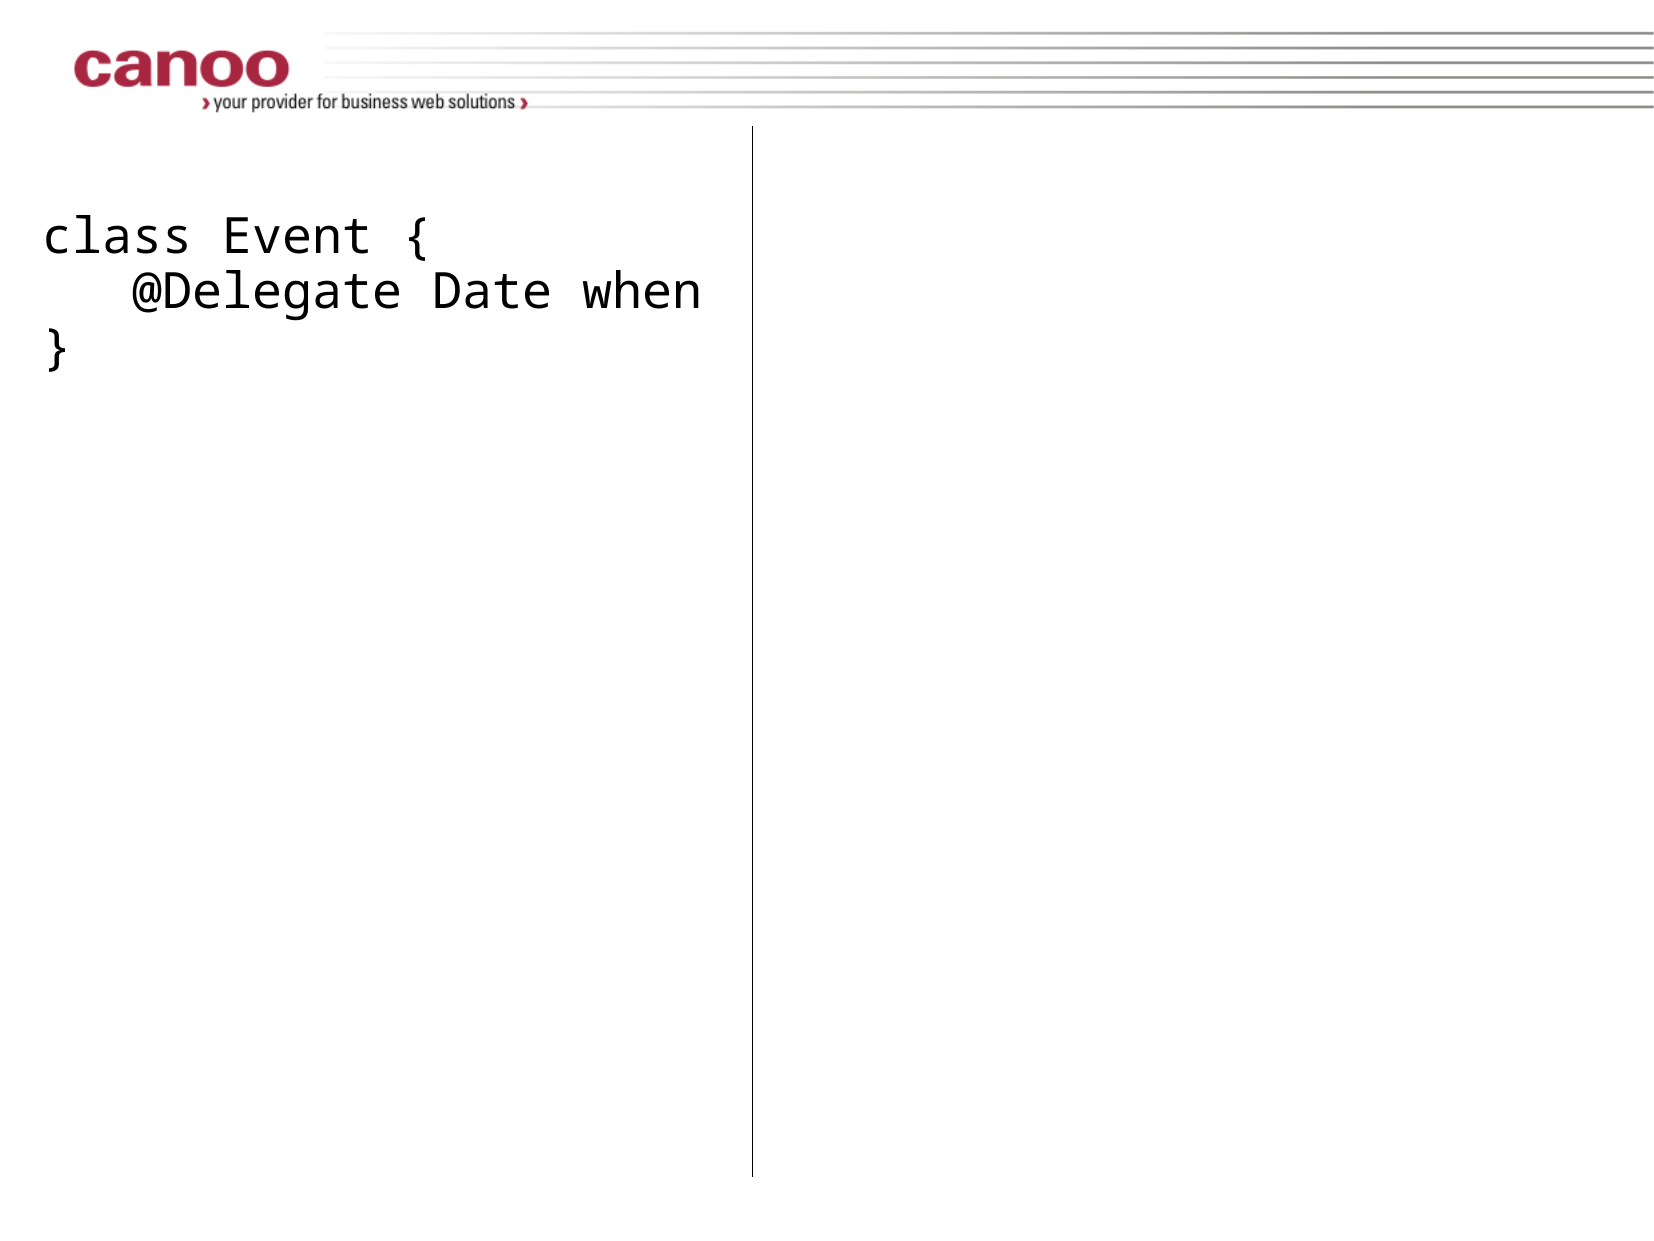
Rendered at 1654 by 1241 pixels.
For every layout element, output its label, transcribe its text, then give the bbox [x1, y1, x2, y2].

picture [0, 0, 1654, 166]
text_box class Event { @Delegate Date when } [27, 201, 808, 1177]
